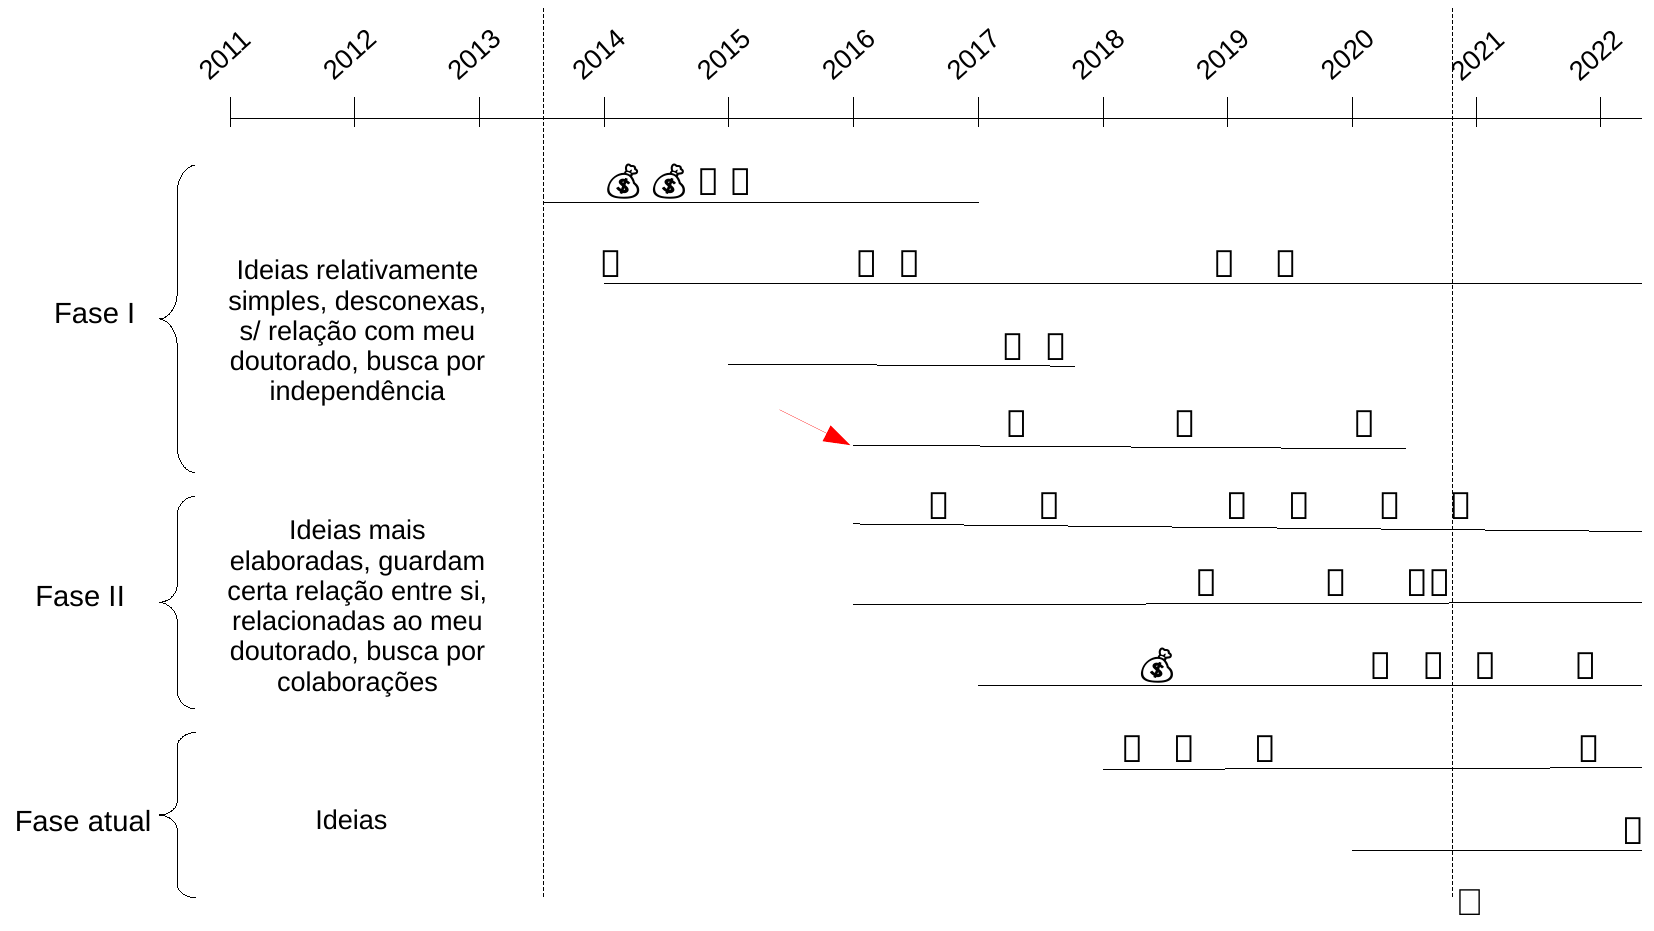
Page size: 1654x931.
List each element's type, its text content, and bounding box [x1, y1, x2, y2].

text_box 2019 [1174, 8, 1272, 102]
text_box 🤓 🤓 📃 [844, 389, 1430, 472]
text_box 💰 💰 🤓 📃 [590, 147, 886, 211]
text_box 🍻 🤓 📃 📃 📃 [584, 230, 1412, 341]
text_box 🤓 📃 [714, 341, 1146, 423]
text_box Fase atual [0, 797, 213, 897]
text_box 🍻 💰 🤓 🤓 [1086, 714, 1654, 825]
text_box 2013 [425, 8, 523, 102]
text_box Fase I [39, 289, 151, 337]
text_box 🍻 🤓 📃🤓 [838, 549, 1654, 612]
text_box Ideias mais elaboradas, guardam certa relação entre si, relacionadas ao meu doutorado, busca por colaborações [200, 507, 514, 705]
text_box 🤓 [1440, 874, 1505, 931]
text_box Ideias [277, 797, 426, 857]
text_box 2014 [550, 8, 648, 102]
text_box 2015 [675, 8, 773, 102]
text_box 🤓 [1334, 825, 1654, 908]
text_box 2017 [924, 8, 1022, 102]
text_box 2021 [1429, 8, 1526, 102]
text_box Ideias relativamente simples, desconexas, s/ relação com meu doutorado, busca por independência [200, 248, 514, 415]
text_box 2011 [177, 8, 273, 101]
text_box 2018 [1049, 8, 1147, 102]
text_box 💰 🤓 📃 🤓 🤓 [968, 632, 1654, 695]
text_box 2012 [301, 8, 398, 102]
text_box 2020 [1299, 8, 1397, 102]
text_box 🤓 📃 🤓 🍻 📃 🤓 [844, 472, 1654, 583]
text_box 2022 [1547, 8, 1645, 102]
text_box 2016 [800, 8, 897, 102]
text_box Fase II [20, 572, 192, 672]
